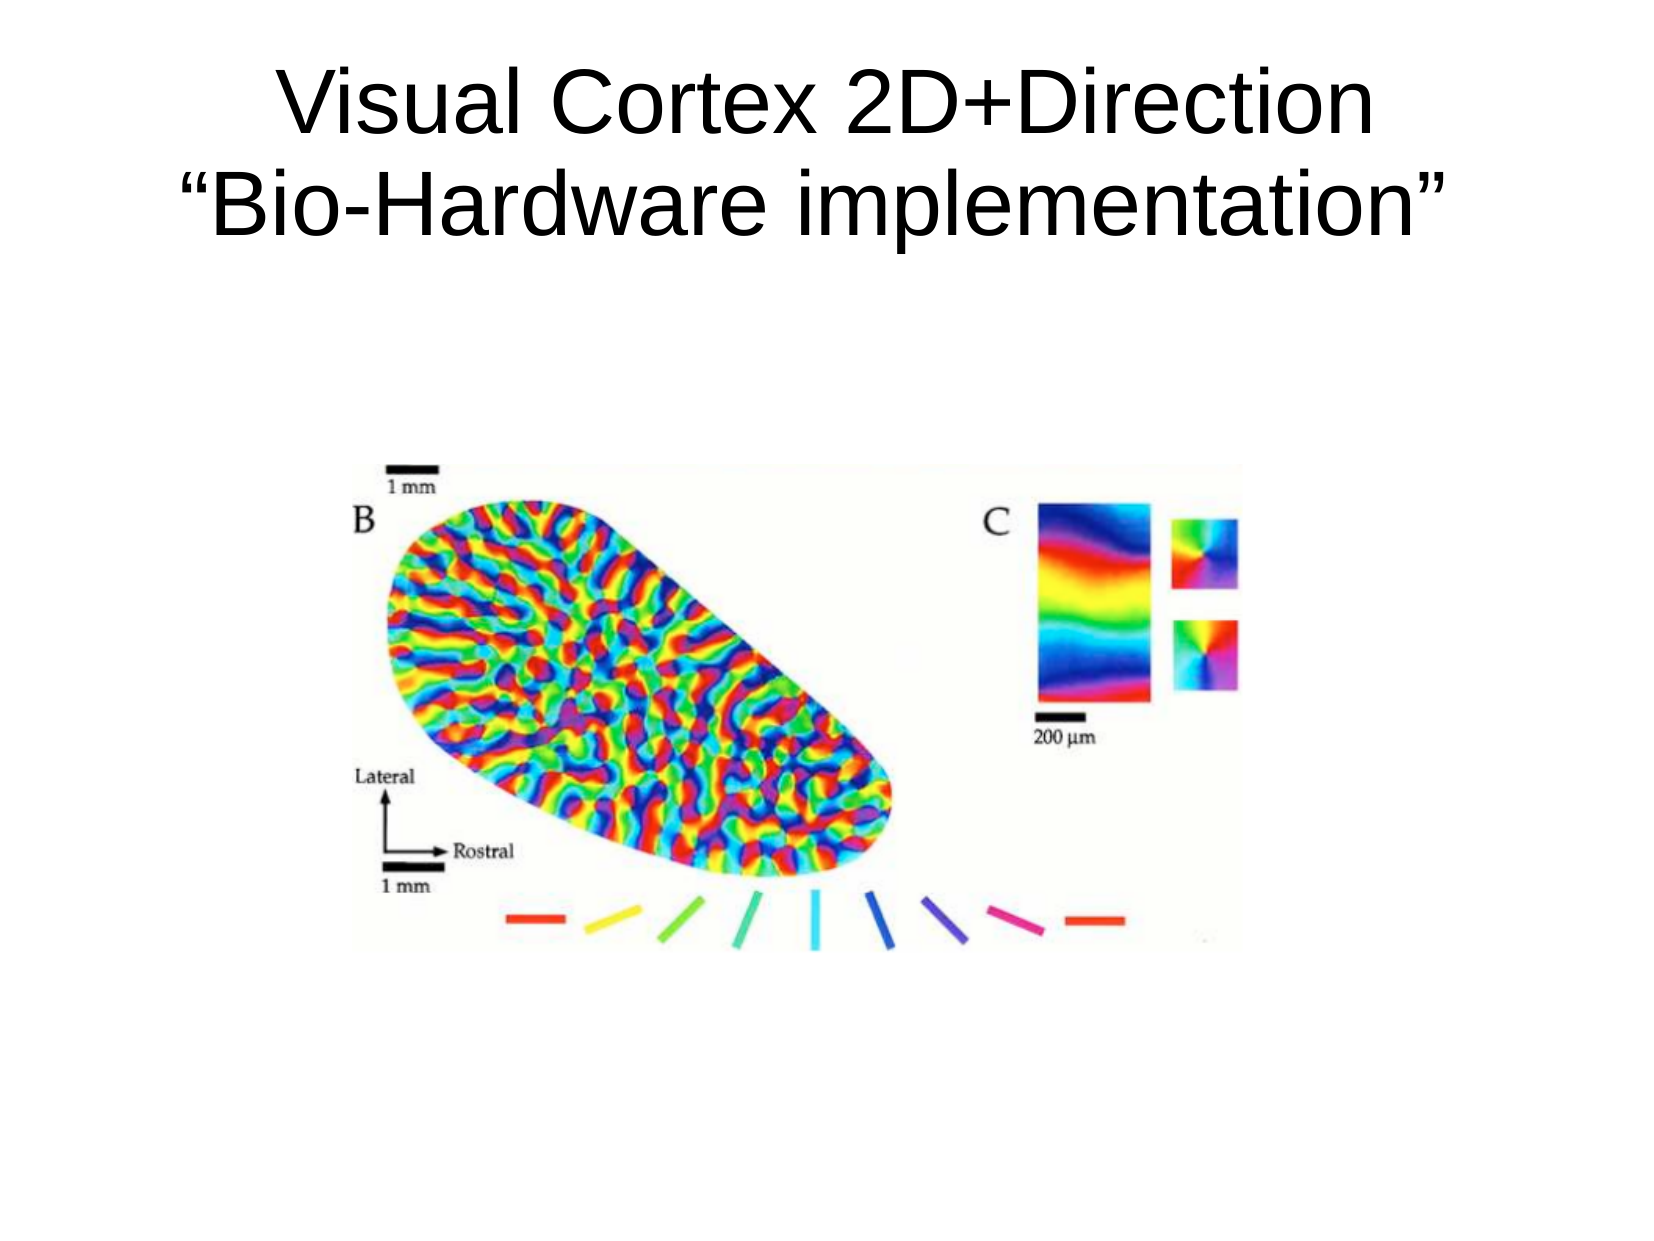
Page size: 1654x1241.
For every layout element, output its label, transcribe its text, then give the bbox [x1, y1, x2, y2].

picture [352, 464, 1246, 976]
title Visual Cortex 2D+Direction “Bio-Hardware implementation” [82, 49, 1571, 257]
